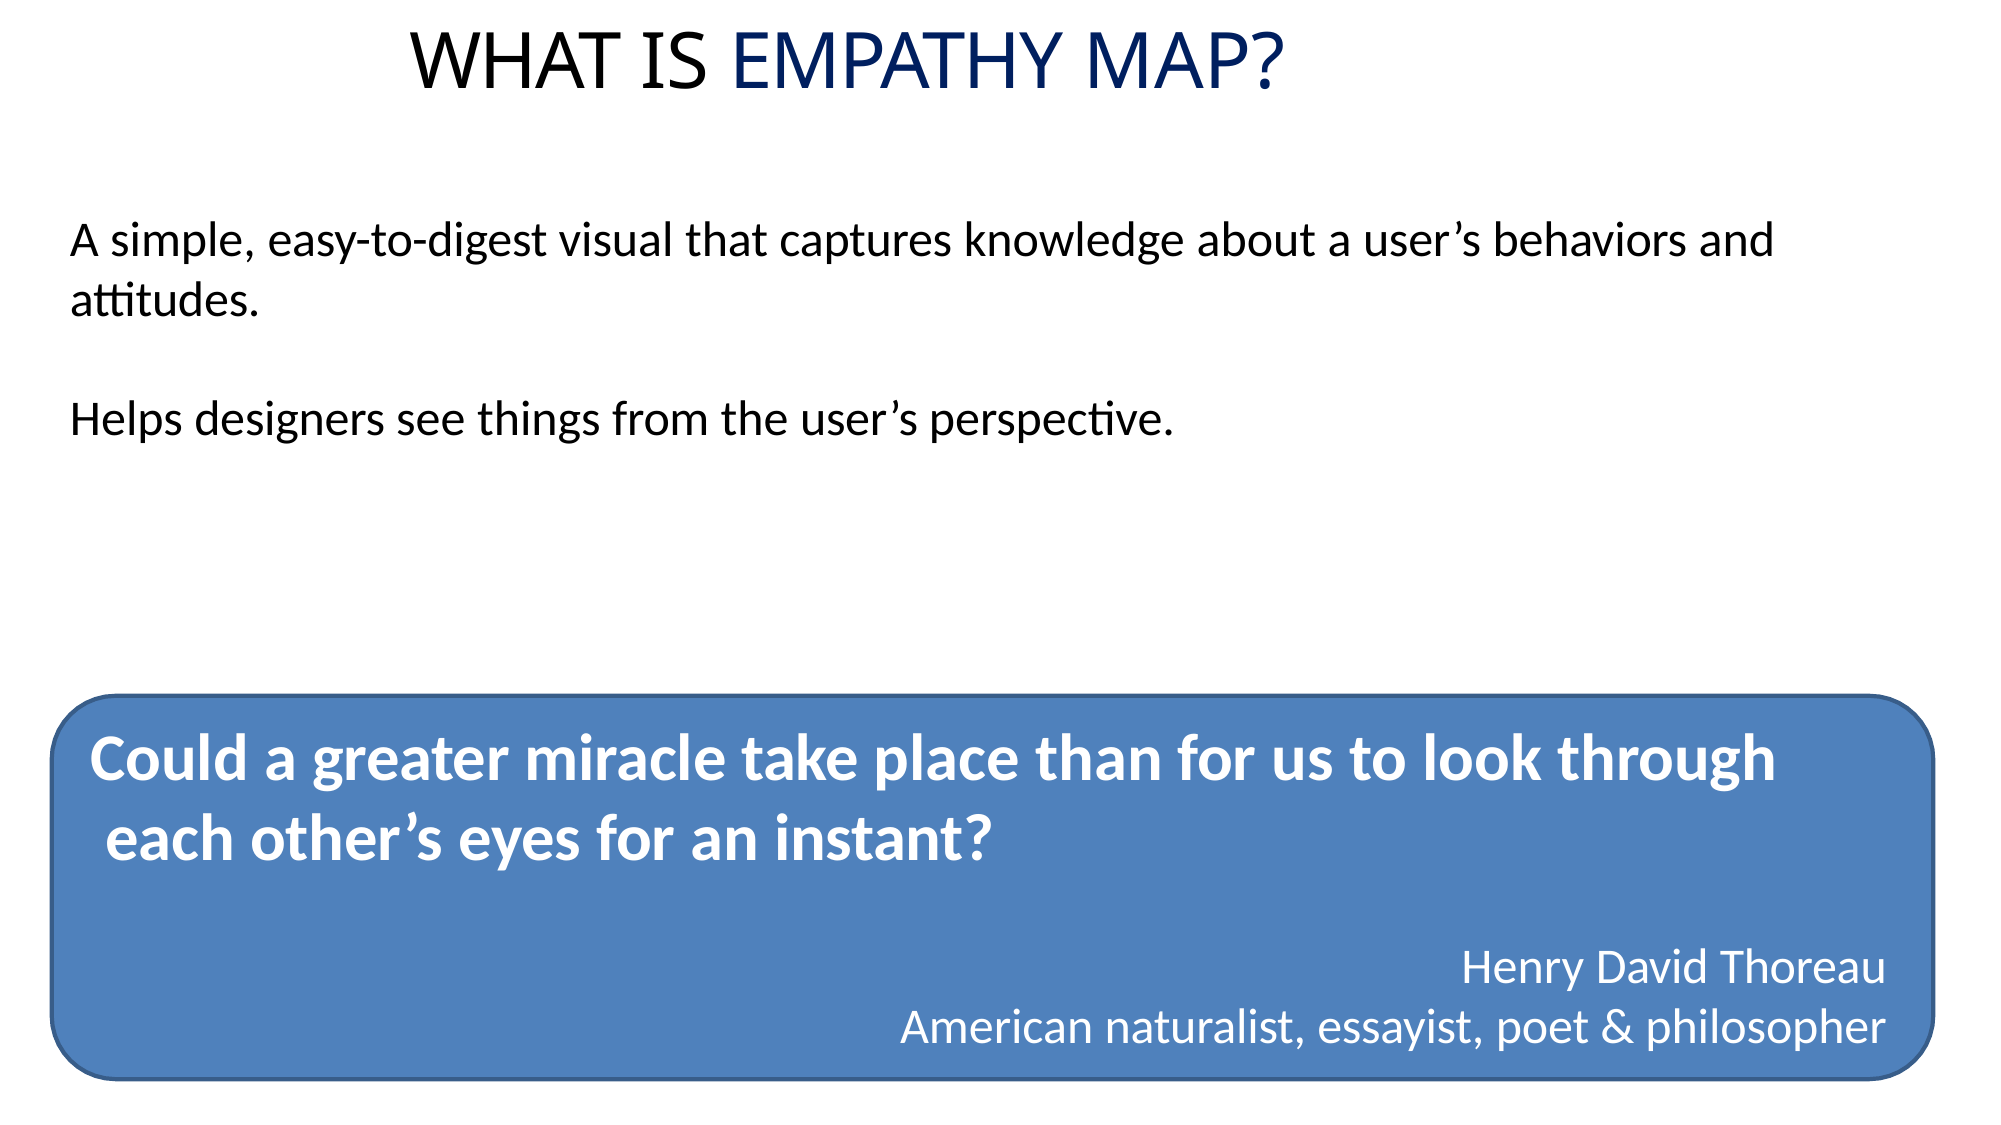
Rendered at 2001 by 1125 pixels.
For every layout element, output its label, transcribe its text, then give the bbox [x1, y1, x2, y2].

text_box Could a greater miracle take place than for us to look through each other’s eyes for an instant? Henry David Thoreau American naturalist, essayist, poet & philosopher [87, 710, 1898, 1057]
title WHAT IS EMPATHY MAP? [406, 7, 1362, 105]
text_box [54, 698, 1931, 1077]
text_box A simple, easy-to-digest visual that captures knowledge about a user’s behaviors and attitudes. Helps designers see things from the user’s perspective. [67, 203, 1792, 447]
